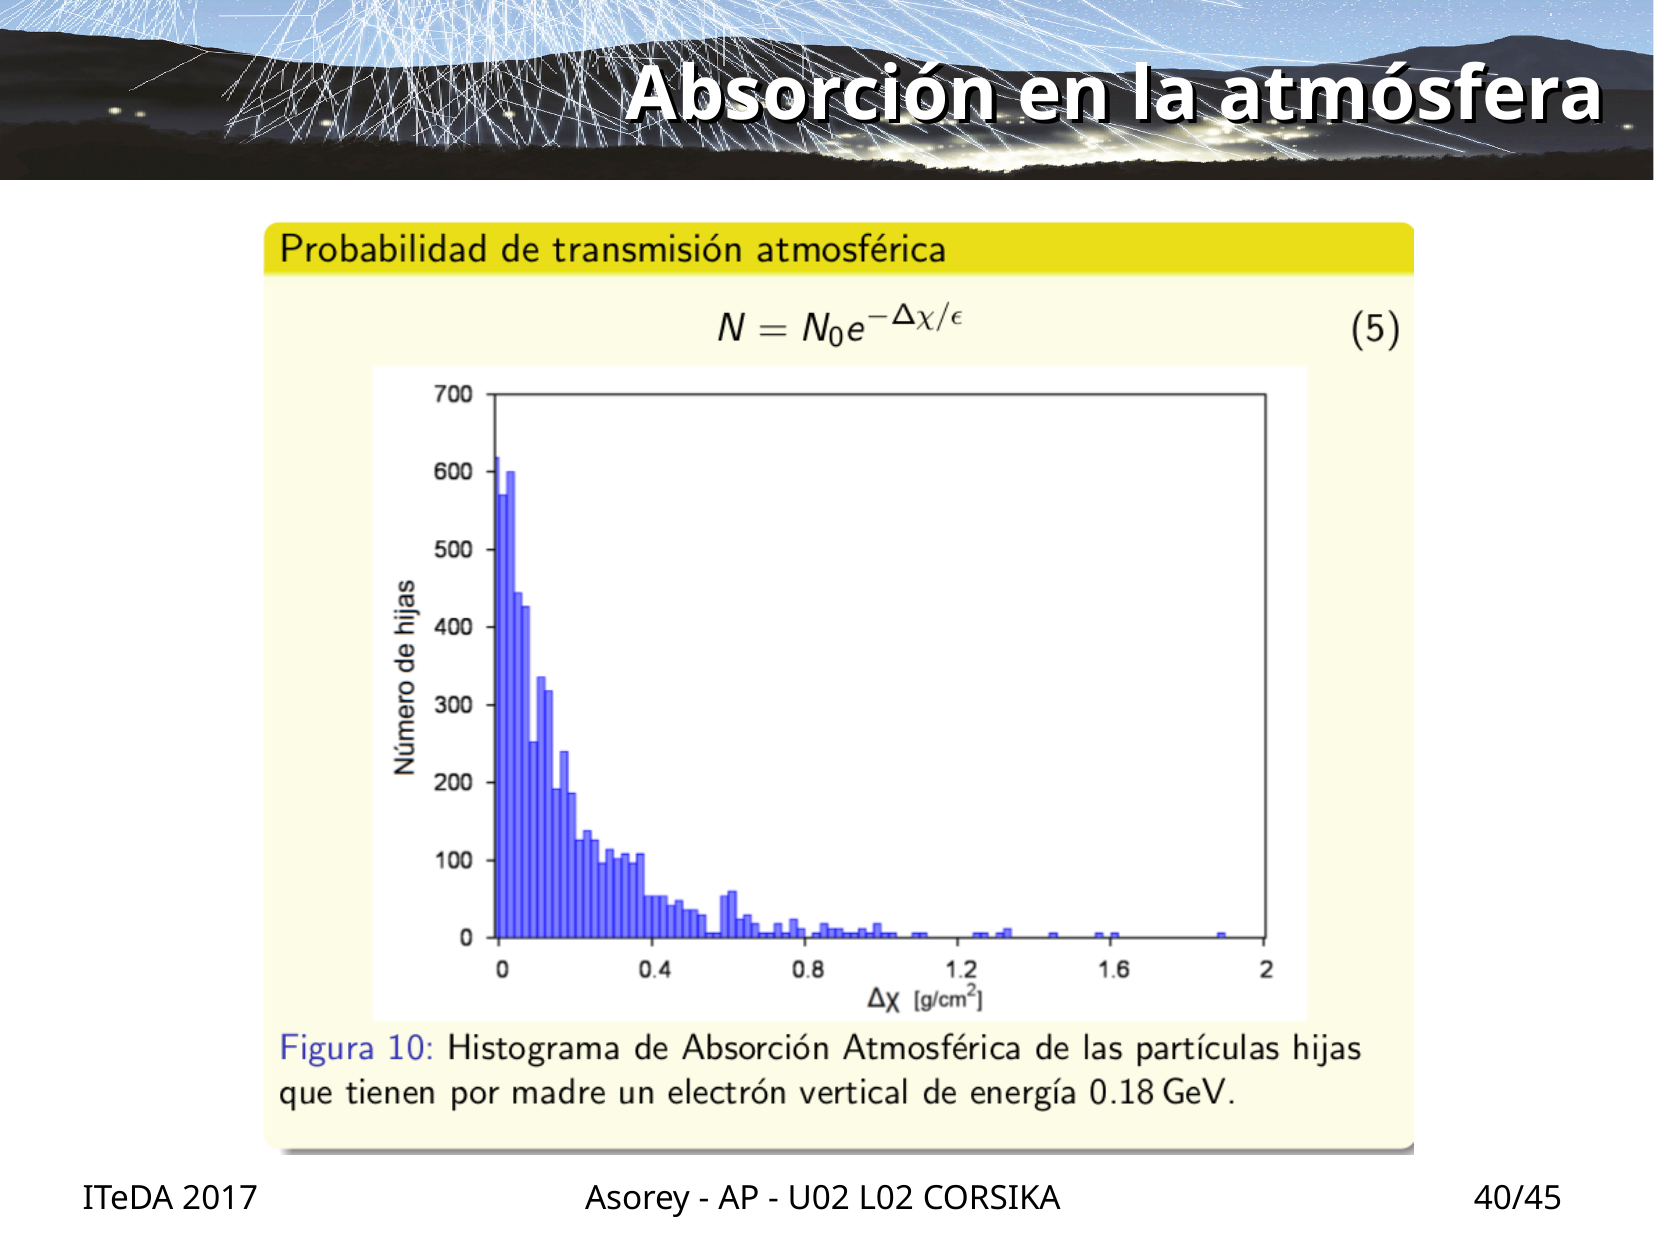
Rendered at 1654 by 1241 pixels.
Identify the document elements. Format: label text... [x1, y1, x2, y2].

title Absorción en la atmósfera [45, 15, 1606, 166]
picture [0, 0, 1654, 180]
picture [236, 209, 1414, 1156]
